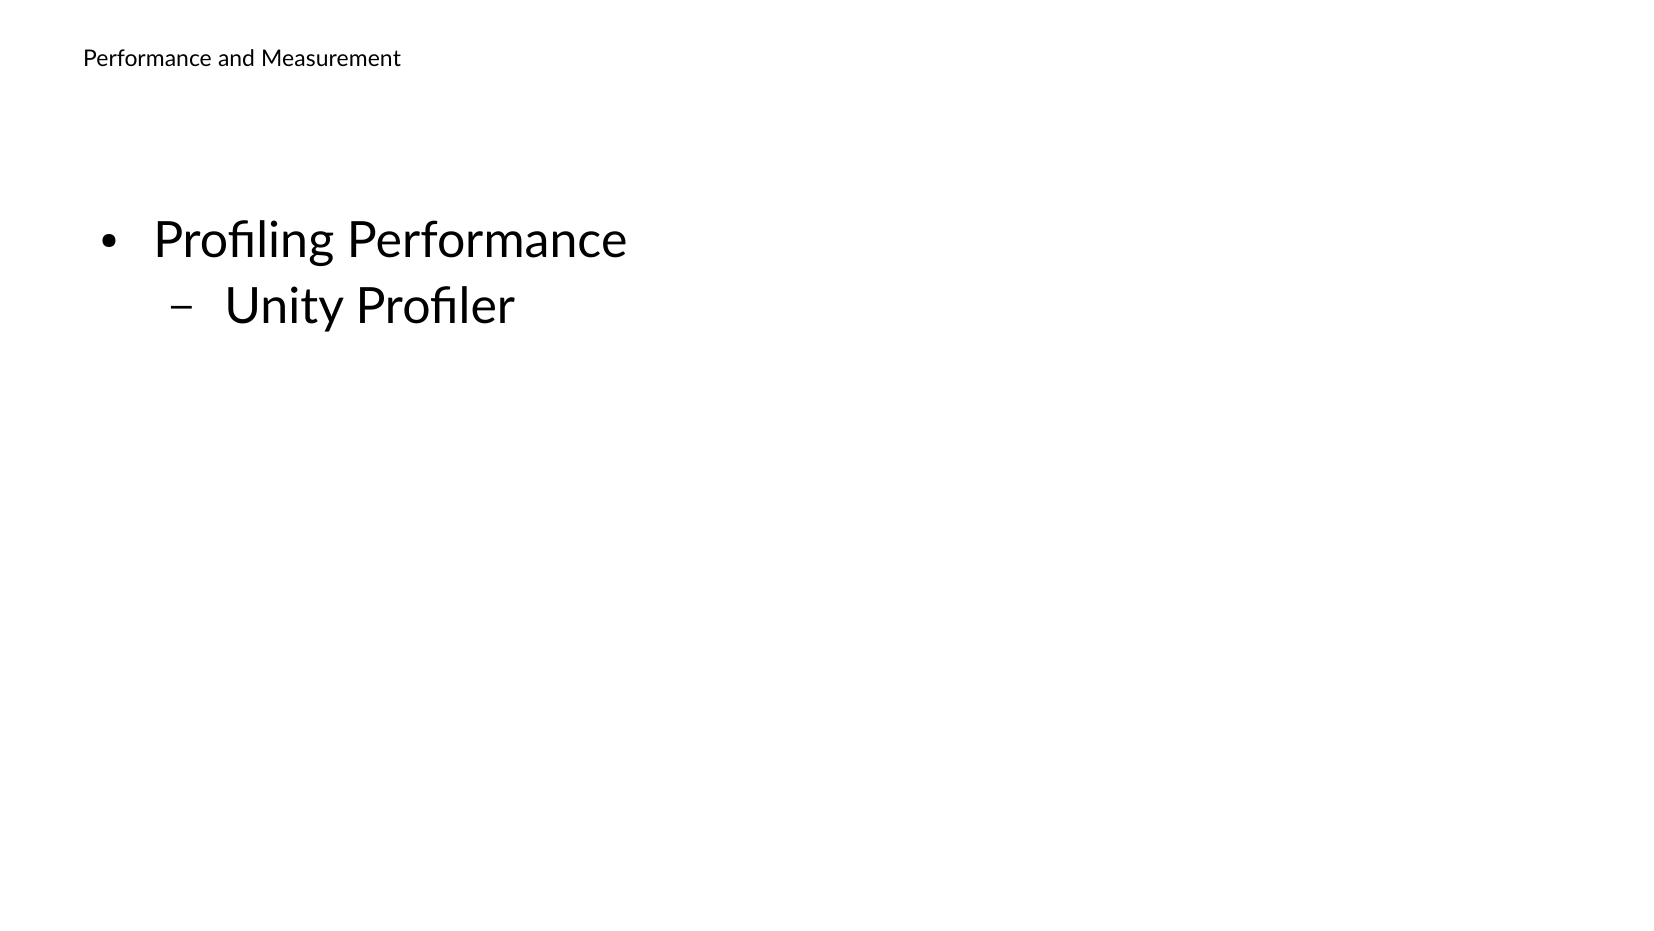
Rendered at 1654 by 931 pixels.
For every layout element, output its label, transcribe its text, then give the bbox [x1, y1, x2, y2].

title Performance and Measurement [83, 0, 1571, 119]
list Profiling Performance Unity Profiler [82, 217, 1571, 839]
